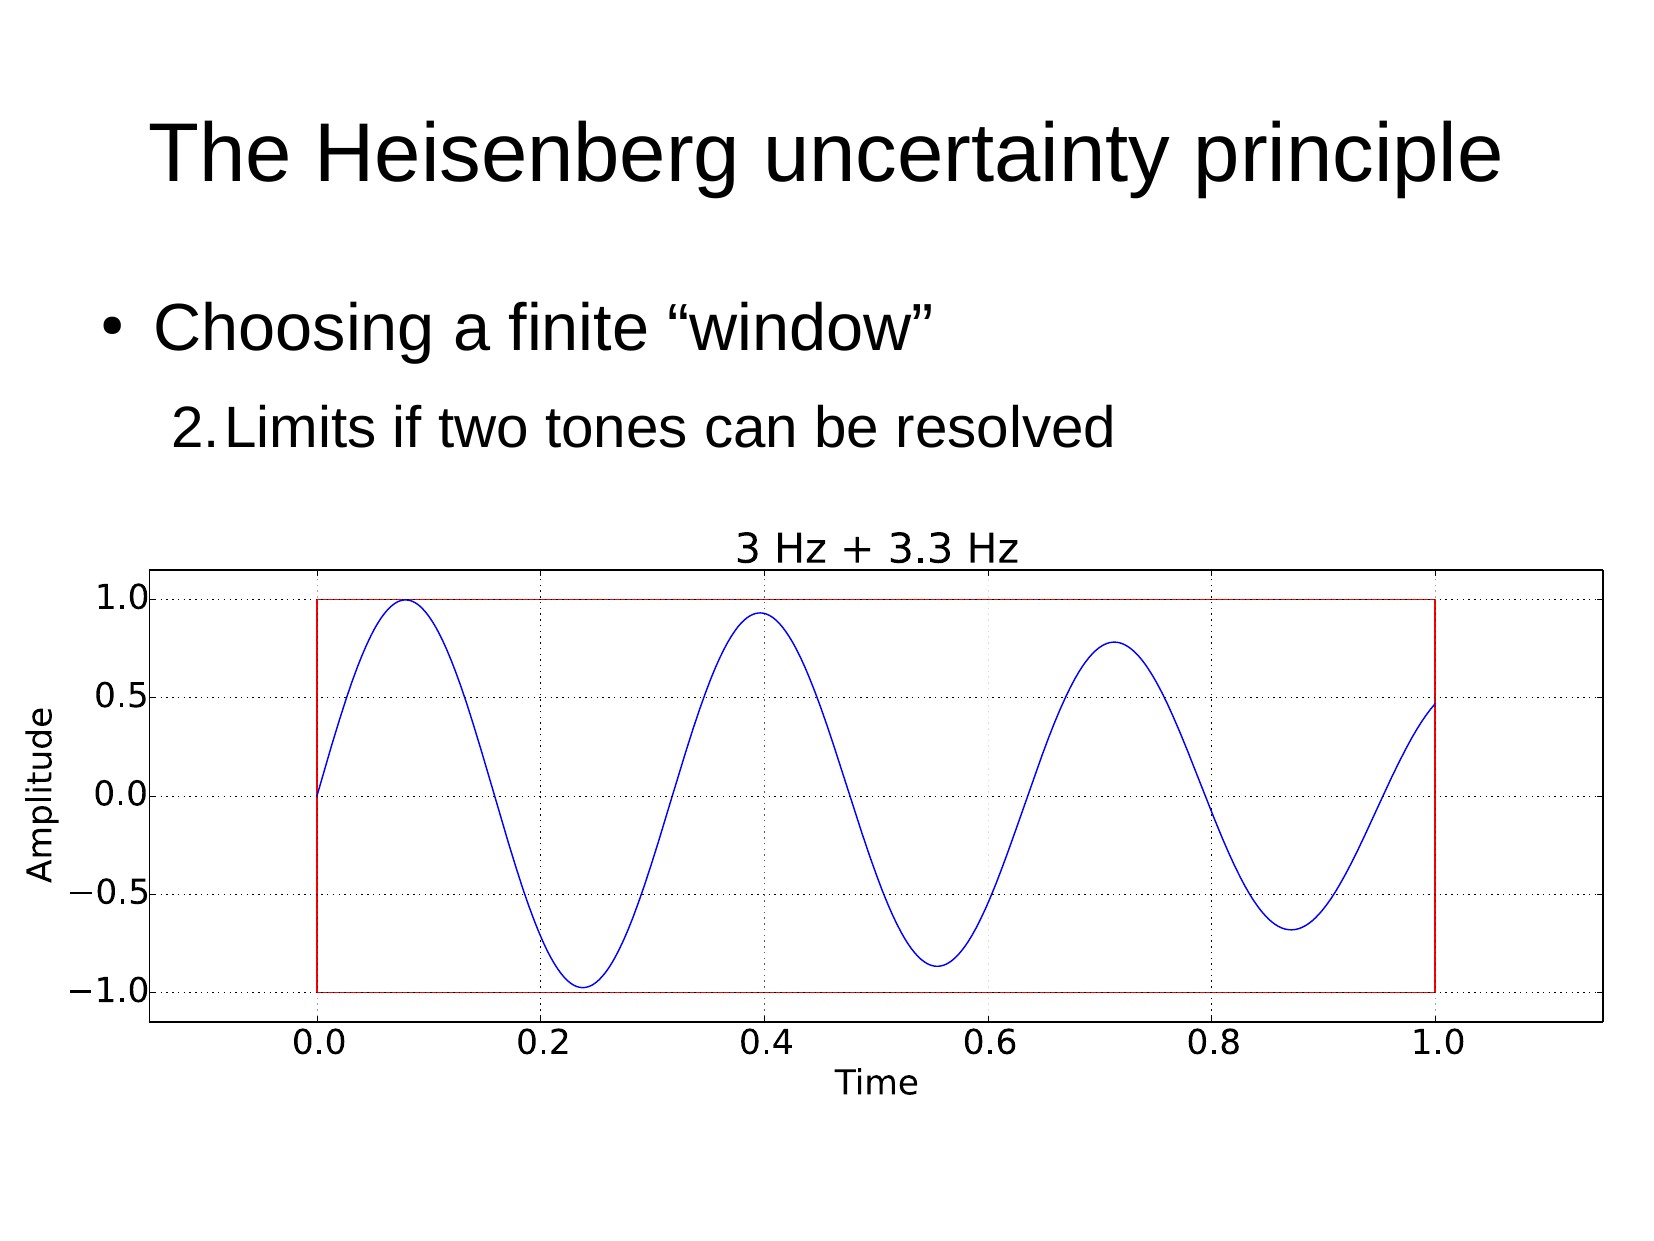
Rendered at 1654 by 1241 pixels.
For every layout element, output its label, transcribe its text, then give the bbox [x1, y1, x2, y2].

list Choosing a finite “window” Limits if two tones can be resolved [82, 290, 1571, 495]
picture [0, 495, 1653, 1116]
title The Heisenberg uncertainty principle [82, 49, 1571, 257]
